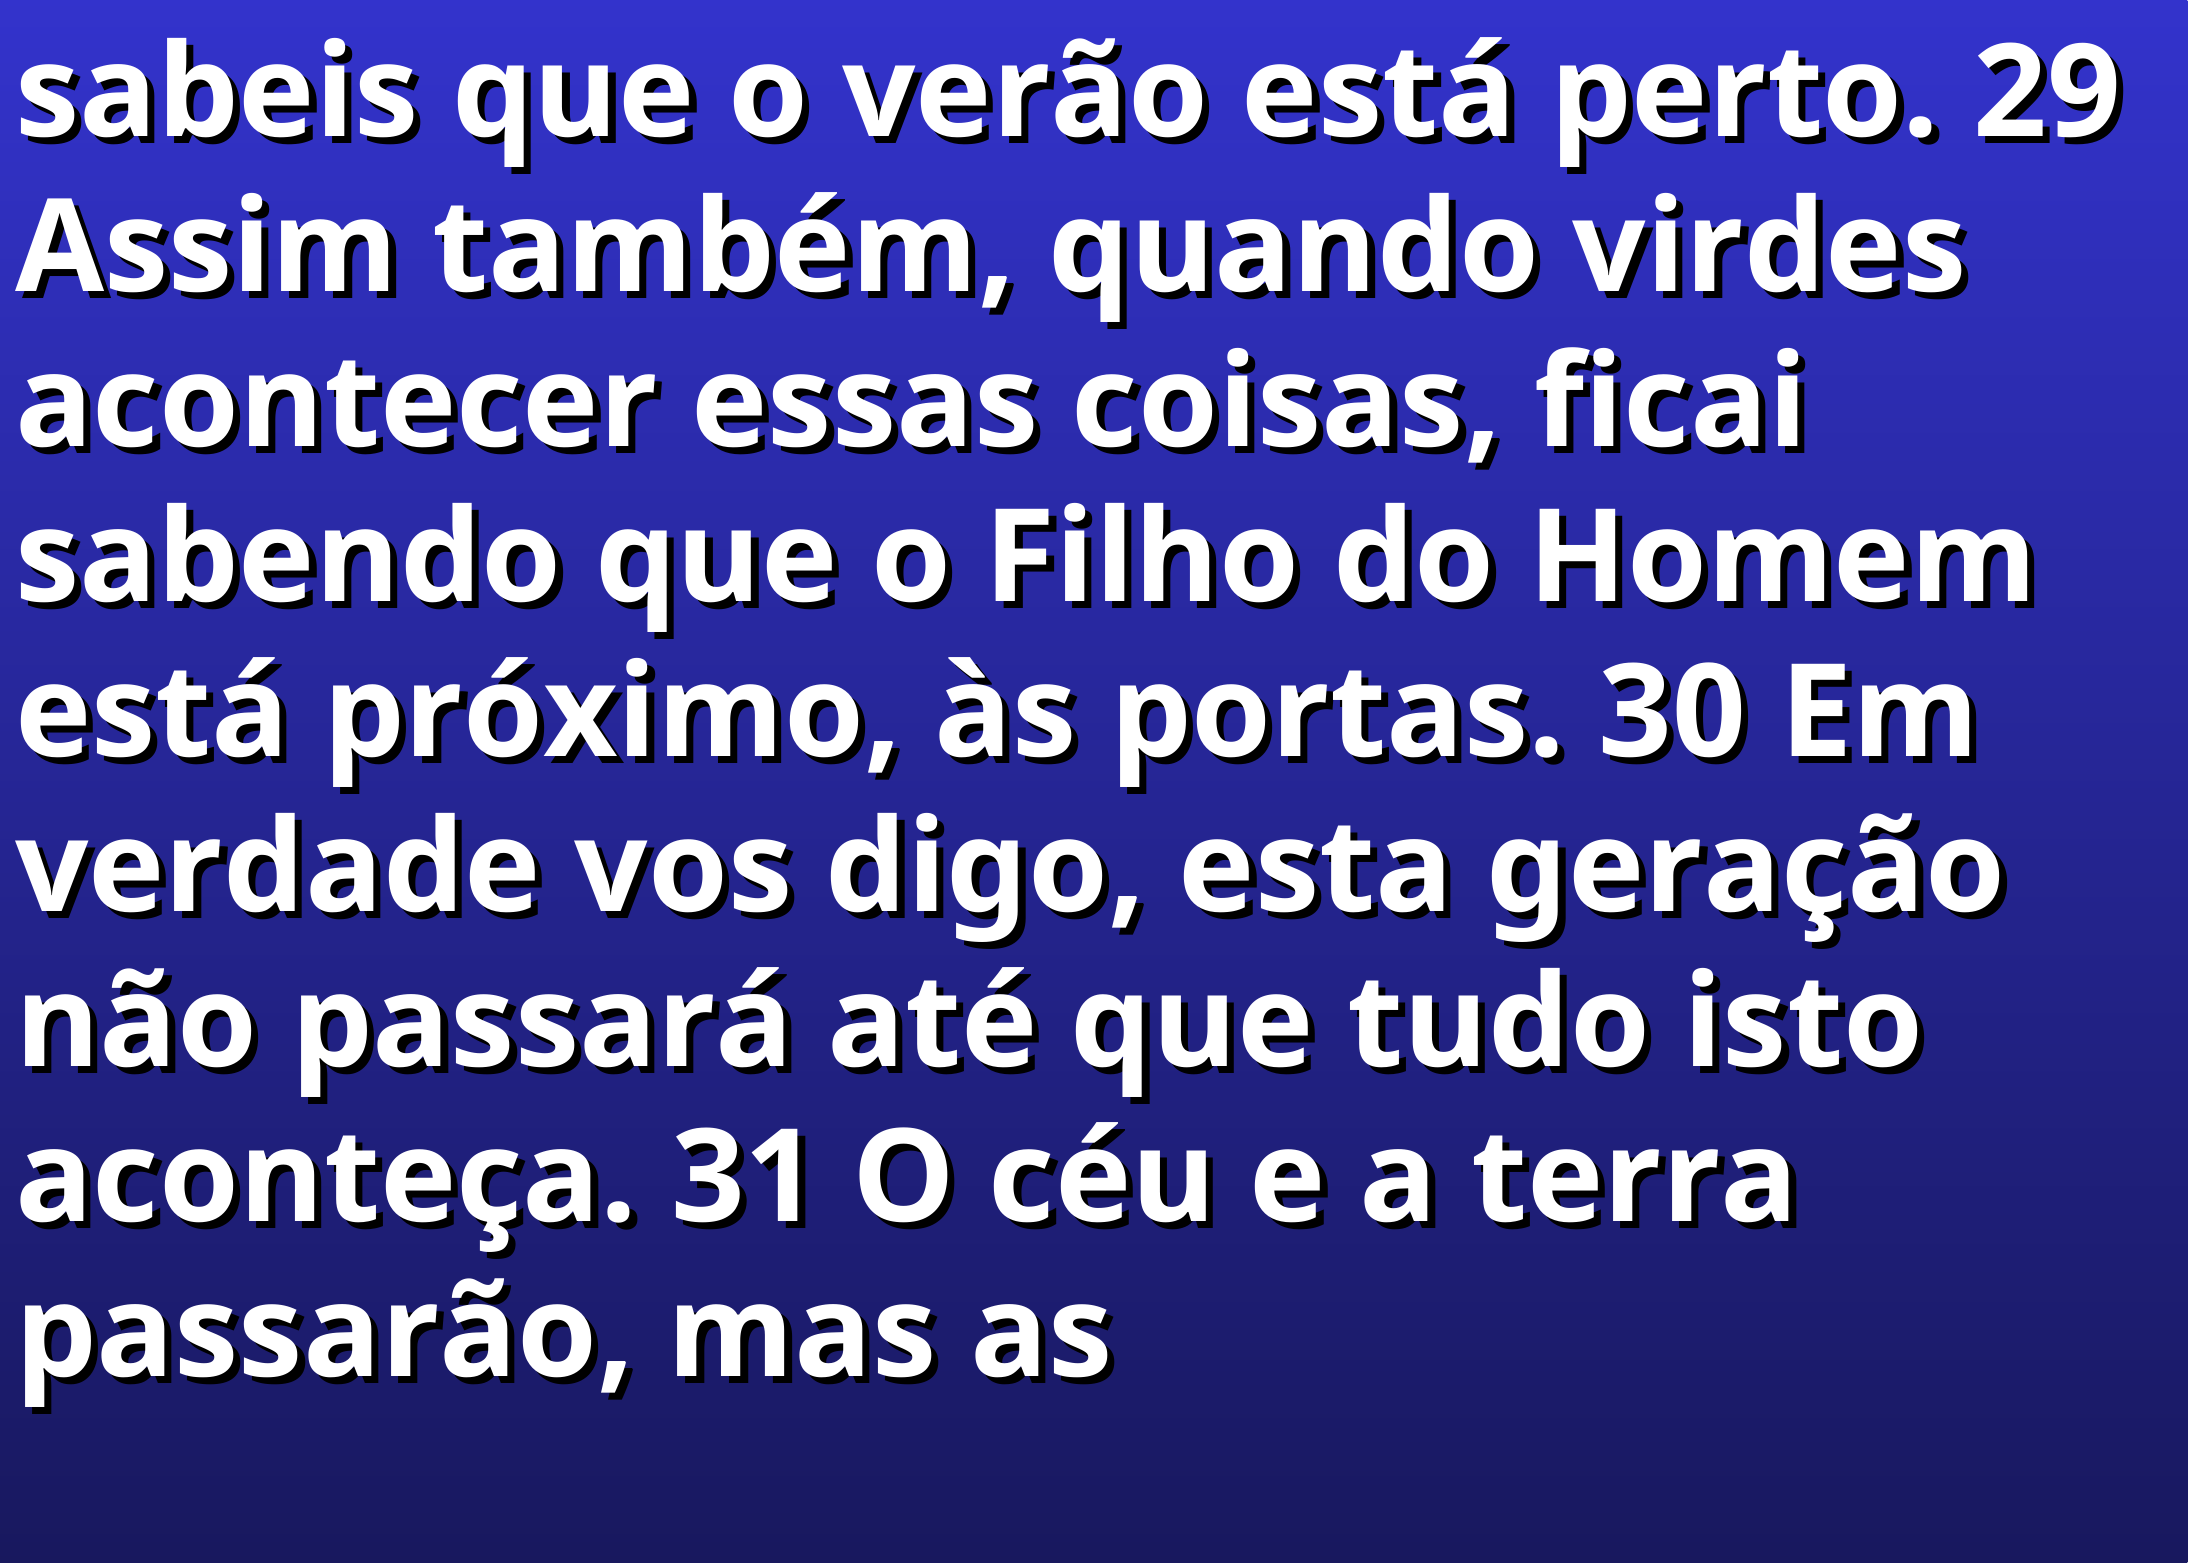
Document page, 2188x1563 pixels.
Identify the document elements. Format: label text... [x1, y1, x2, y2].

text_box sabeis que o verão está perto. 29 Assim também, quando virdes acontecer essas coisas, ficai sabendo que o Filho do Homem está próximo, às portas. 30 Em verdade vos digo, esta geração não passará até que tudo isto aconteça. 31 O céu e a terra passarão, mas as [0, 0, 2188, 1410]
